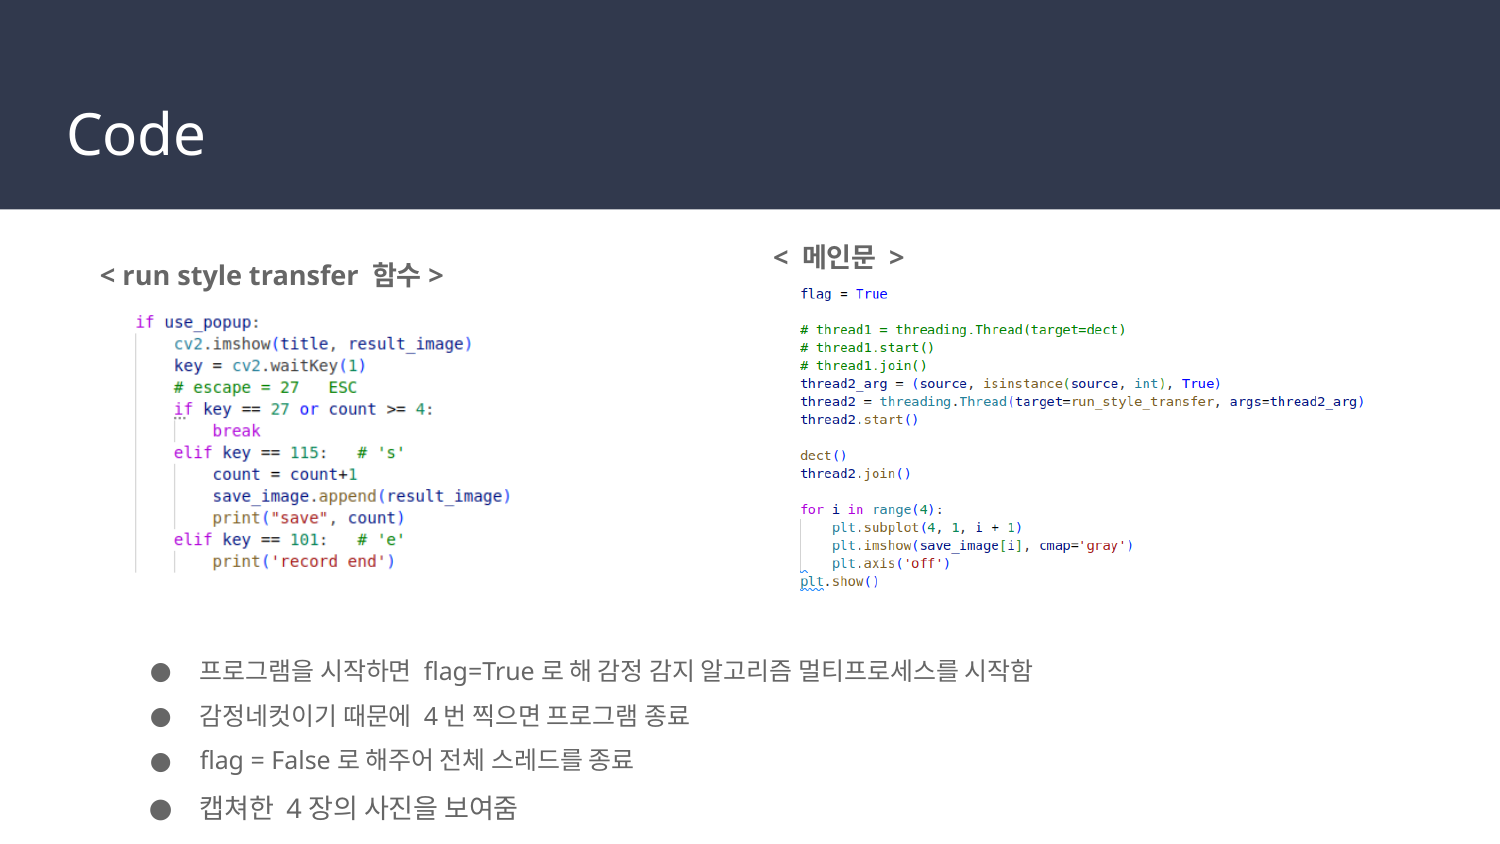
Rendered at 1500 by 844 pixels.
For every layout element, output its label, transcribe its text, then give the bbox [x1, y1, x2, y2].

picture [134, 307, 519, 575]
text_box 프로그램을 시작하면 flag=True로 해 감정 감지 알고리즘 멀티프로세스를 시작함 감정네컷이기 때문에 4번 찍으면 프로그램 종료 flag = False로 해주어 전체 스레드를 종료 캡쳐한 4장의 사진을 보여줌 [109, 625, 1279, 839]
picture [792, 289, 1366, 596]
title Code [51, 82, 1449, 185]
text_box < 메인문 > [758, 225, 1373, 289]
text_box < run style transfer 함수> [85, 243, 766, 307]
